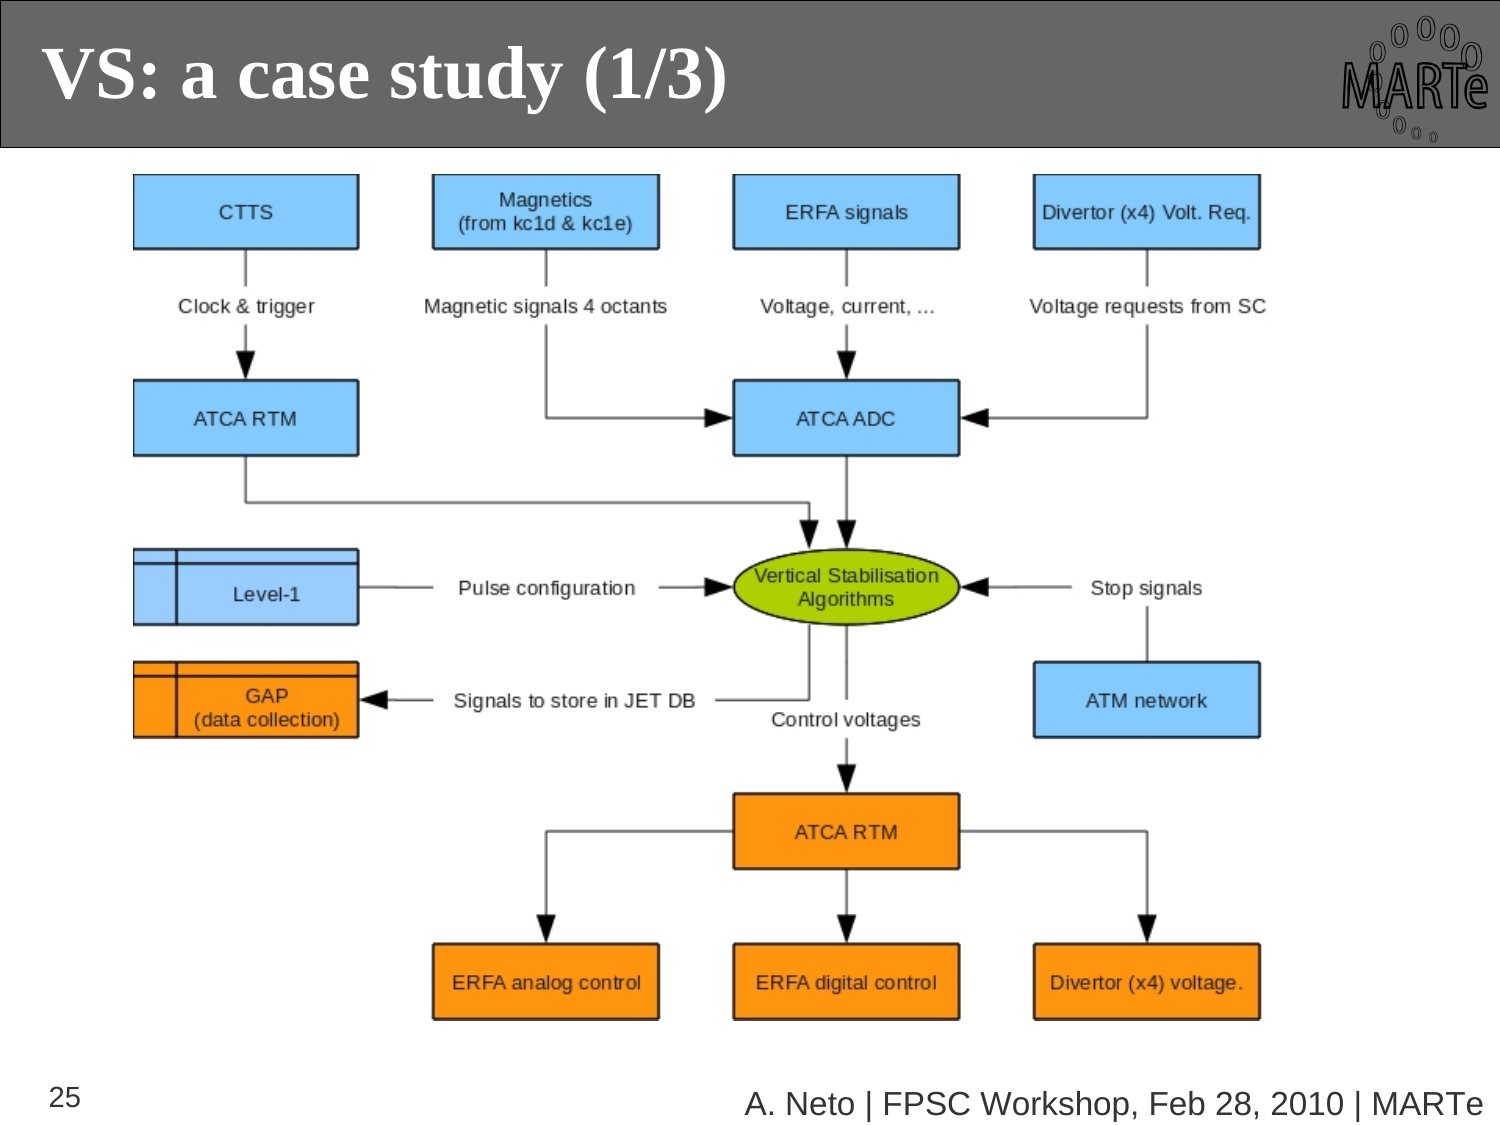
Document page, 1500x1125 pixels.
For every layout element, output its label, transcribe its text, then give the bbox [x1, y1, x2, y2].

picture [1340, 0, 1489, 148]
picture [133, 174, 1299, 1021]
title VS: a case study (1/3) [41, 0, 1329, 148]
